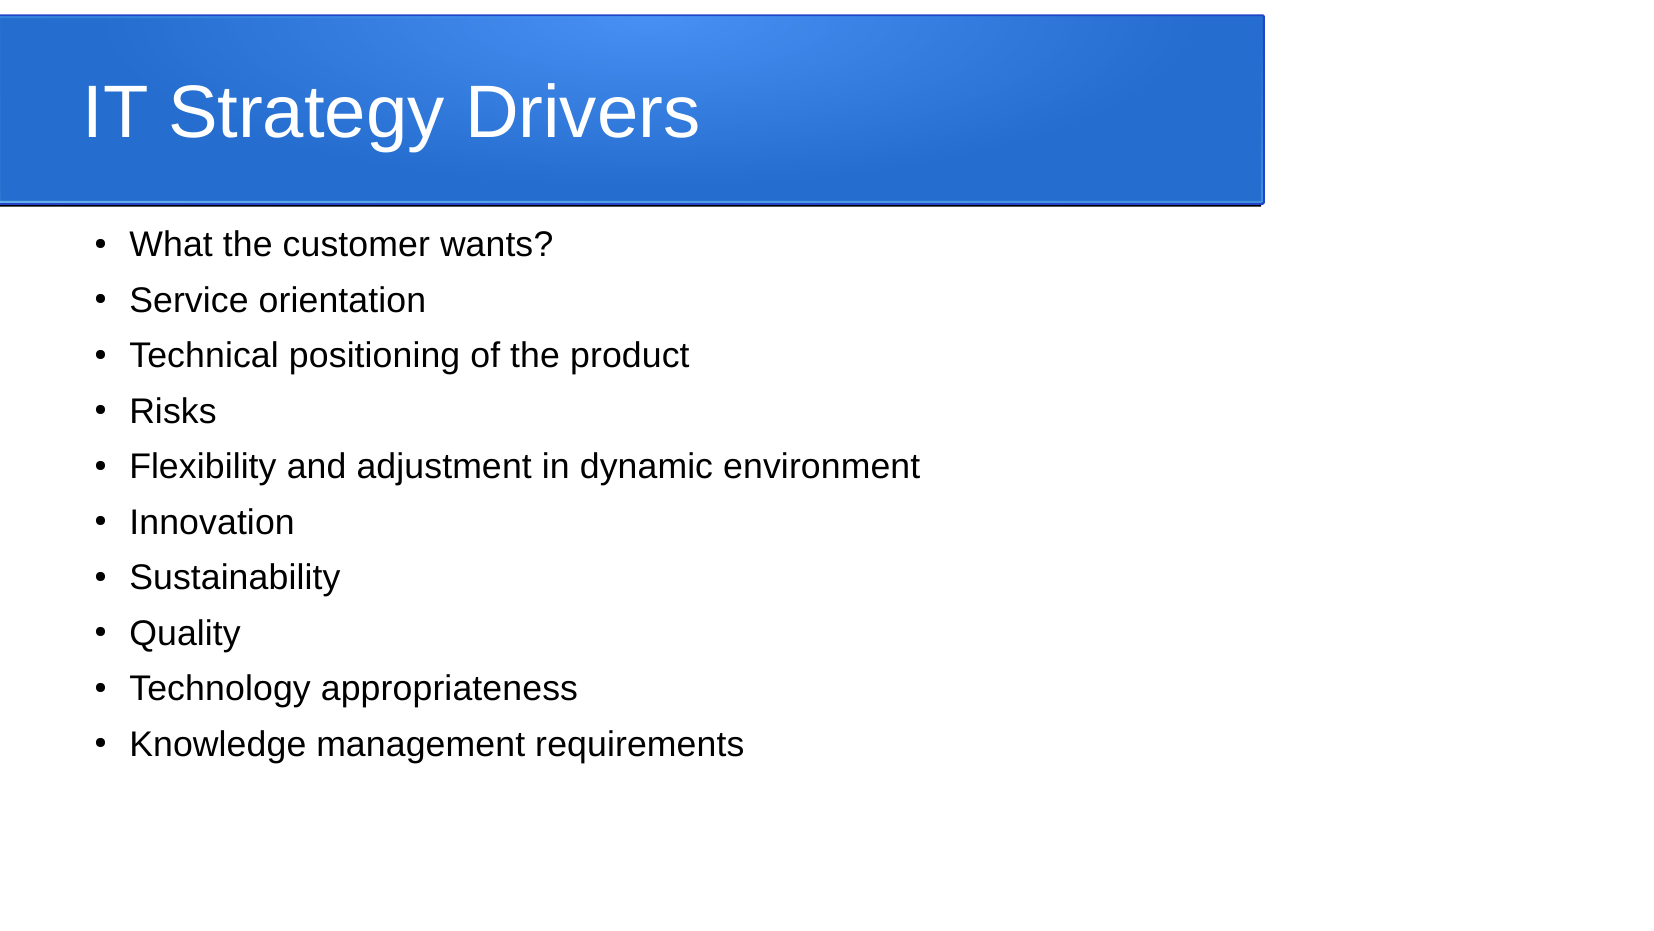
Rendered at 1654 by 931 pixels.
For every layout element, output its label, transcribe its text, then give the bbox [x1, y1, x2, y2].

title IT Strategy Drivers [82, 35, 1235, 189]
list What the customer wants? Service orientation Technical positioning of the product Risks Flexibility and adjustment in dynamic environment Innovation Sustainability Quality Technology appropriateness Knowledge management requirements [82, 224, 1576, 764]
